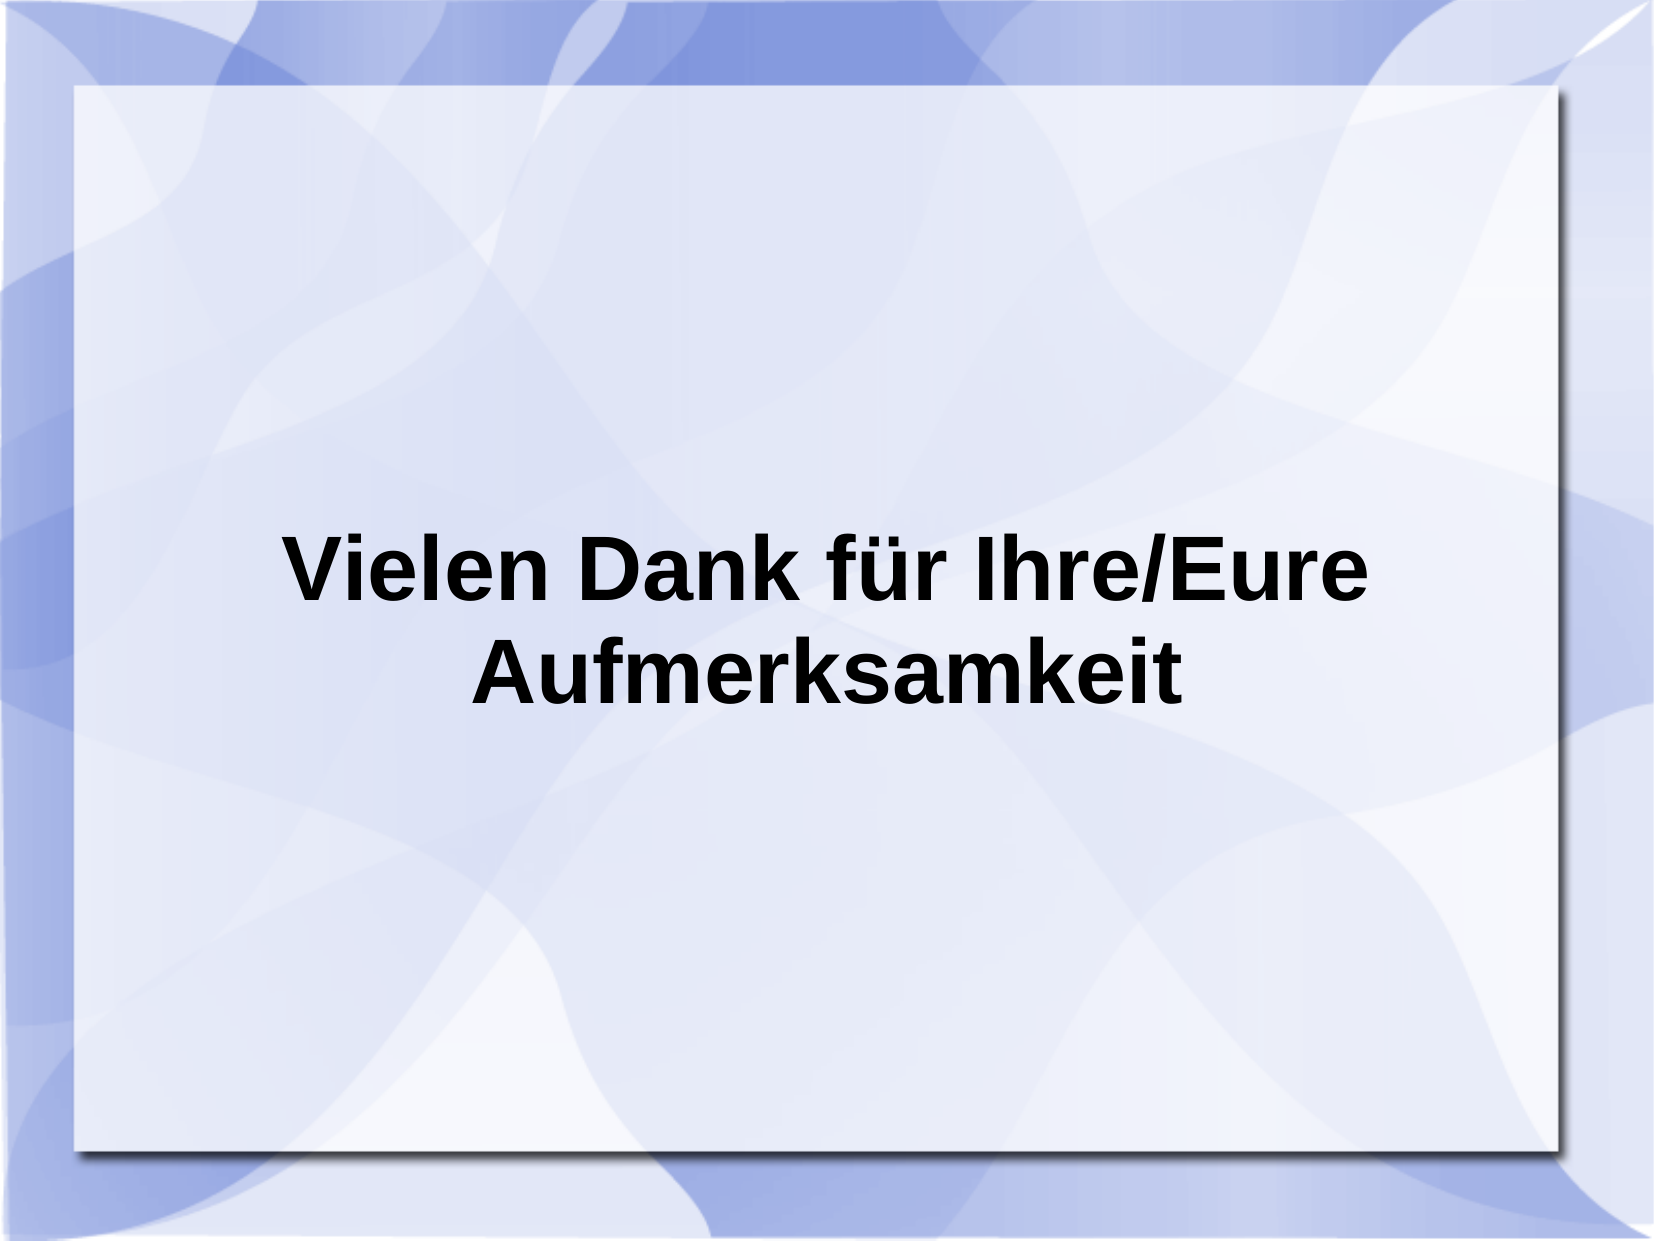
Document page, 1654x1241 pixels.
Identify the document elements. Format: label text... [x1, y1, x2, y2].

title Vielen Dank für Ihre/Eure Aufmerksamkeit [100, 516, 1554, 724]
picture [0, 0, 1654, 1241]
